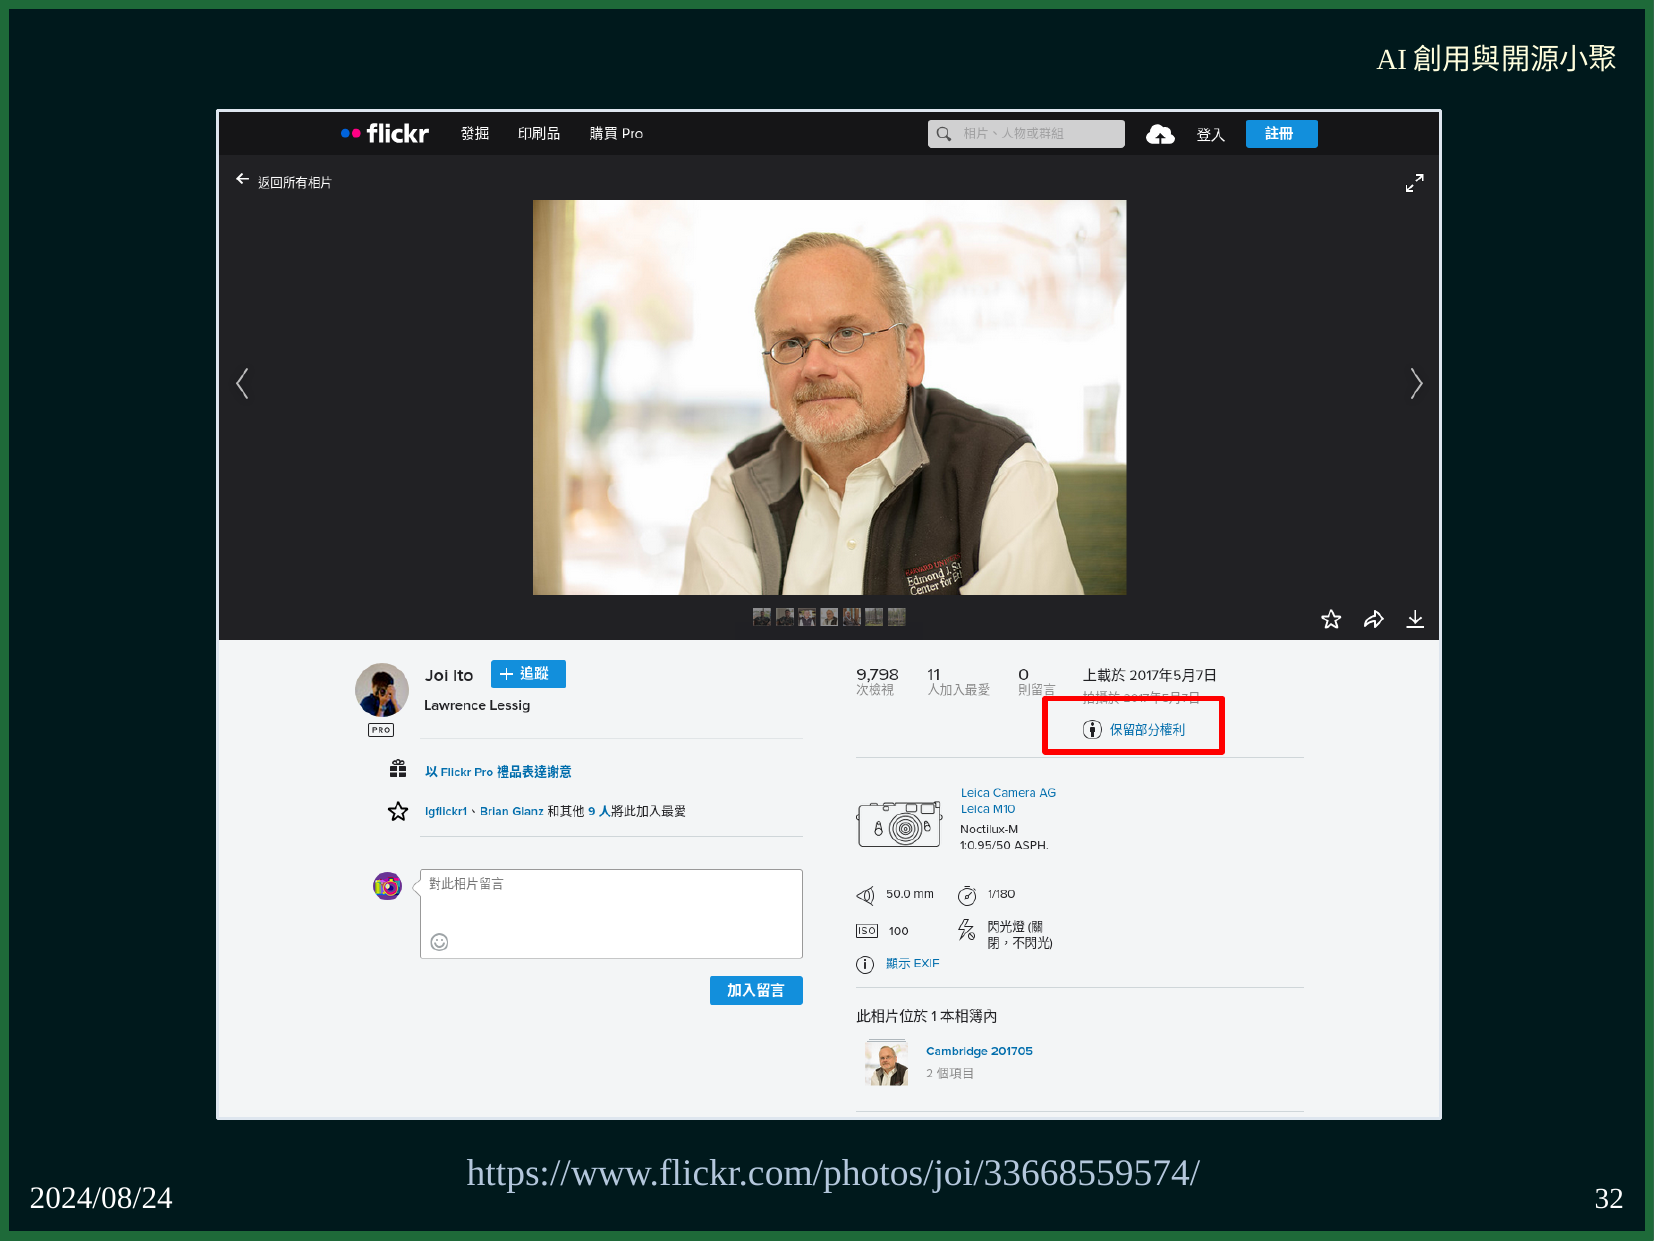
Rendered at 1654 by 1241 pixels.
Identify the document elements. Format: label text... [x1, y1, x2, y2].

picture [218, 112, 1440, 1118]
text_box https://www.flickr.com/photos/joi/33668559574/ [70, 1130, 1607, 1214]
